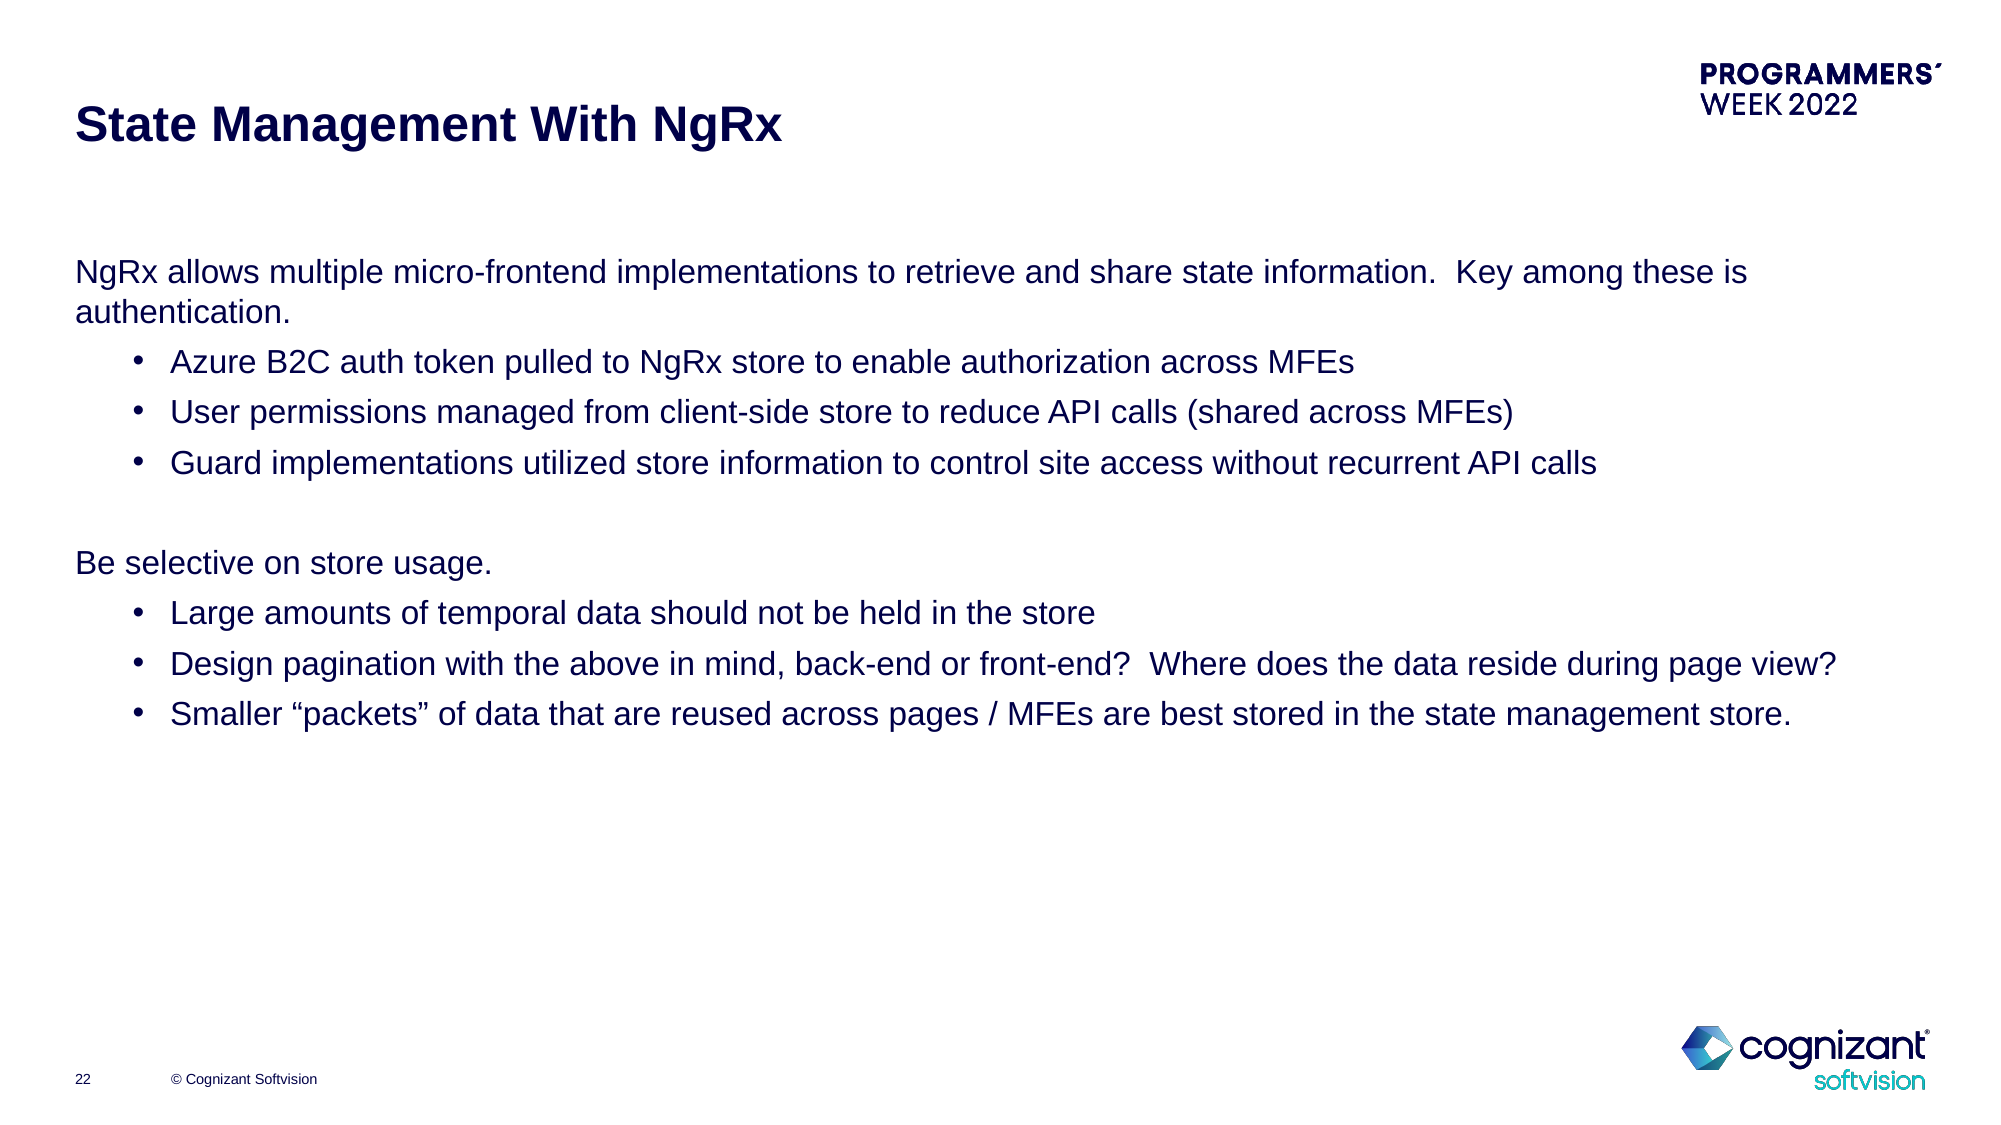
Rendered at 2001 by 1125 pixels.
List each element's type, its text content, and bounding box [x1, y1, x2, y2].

picture [1663, 1005, 1949, 1110]
footer © Cognizant Softvision [171, 1056, 368, 1088]
list NgRx allows multiple micro-frontend implementations to retrieve and share state information. Key among these is authentication. Azure B2C auth token pulled to NgRx store to enable authorization across MFEs User permissions managed from client-side store to reduce API calls (shared across MFEs) Guard implementations utilized store information to control site access without recurrent API calls Be selective on store usage. Large amounts of temporal data should not be held in the store Design pagination with the above in mind, back-end or front-end? Where does the data reside during page view? Smaller “packets” of data that are reused across pages / MFEs are best stored in the state management store. [75, 249, 1848, 938]
slide_number 1 [75, 1056, 133, 1088]
title State Management With NgRx [75, 91, 1848, 142]
picture [1677, 54, 1942, 129]
